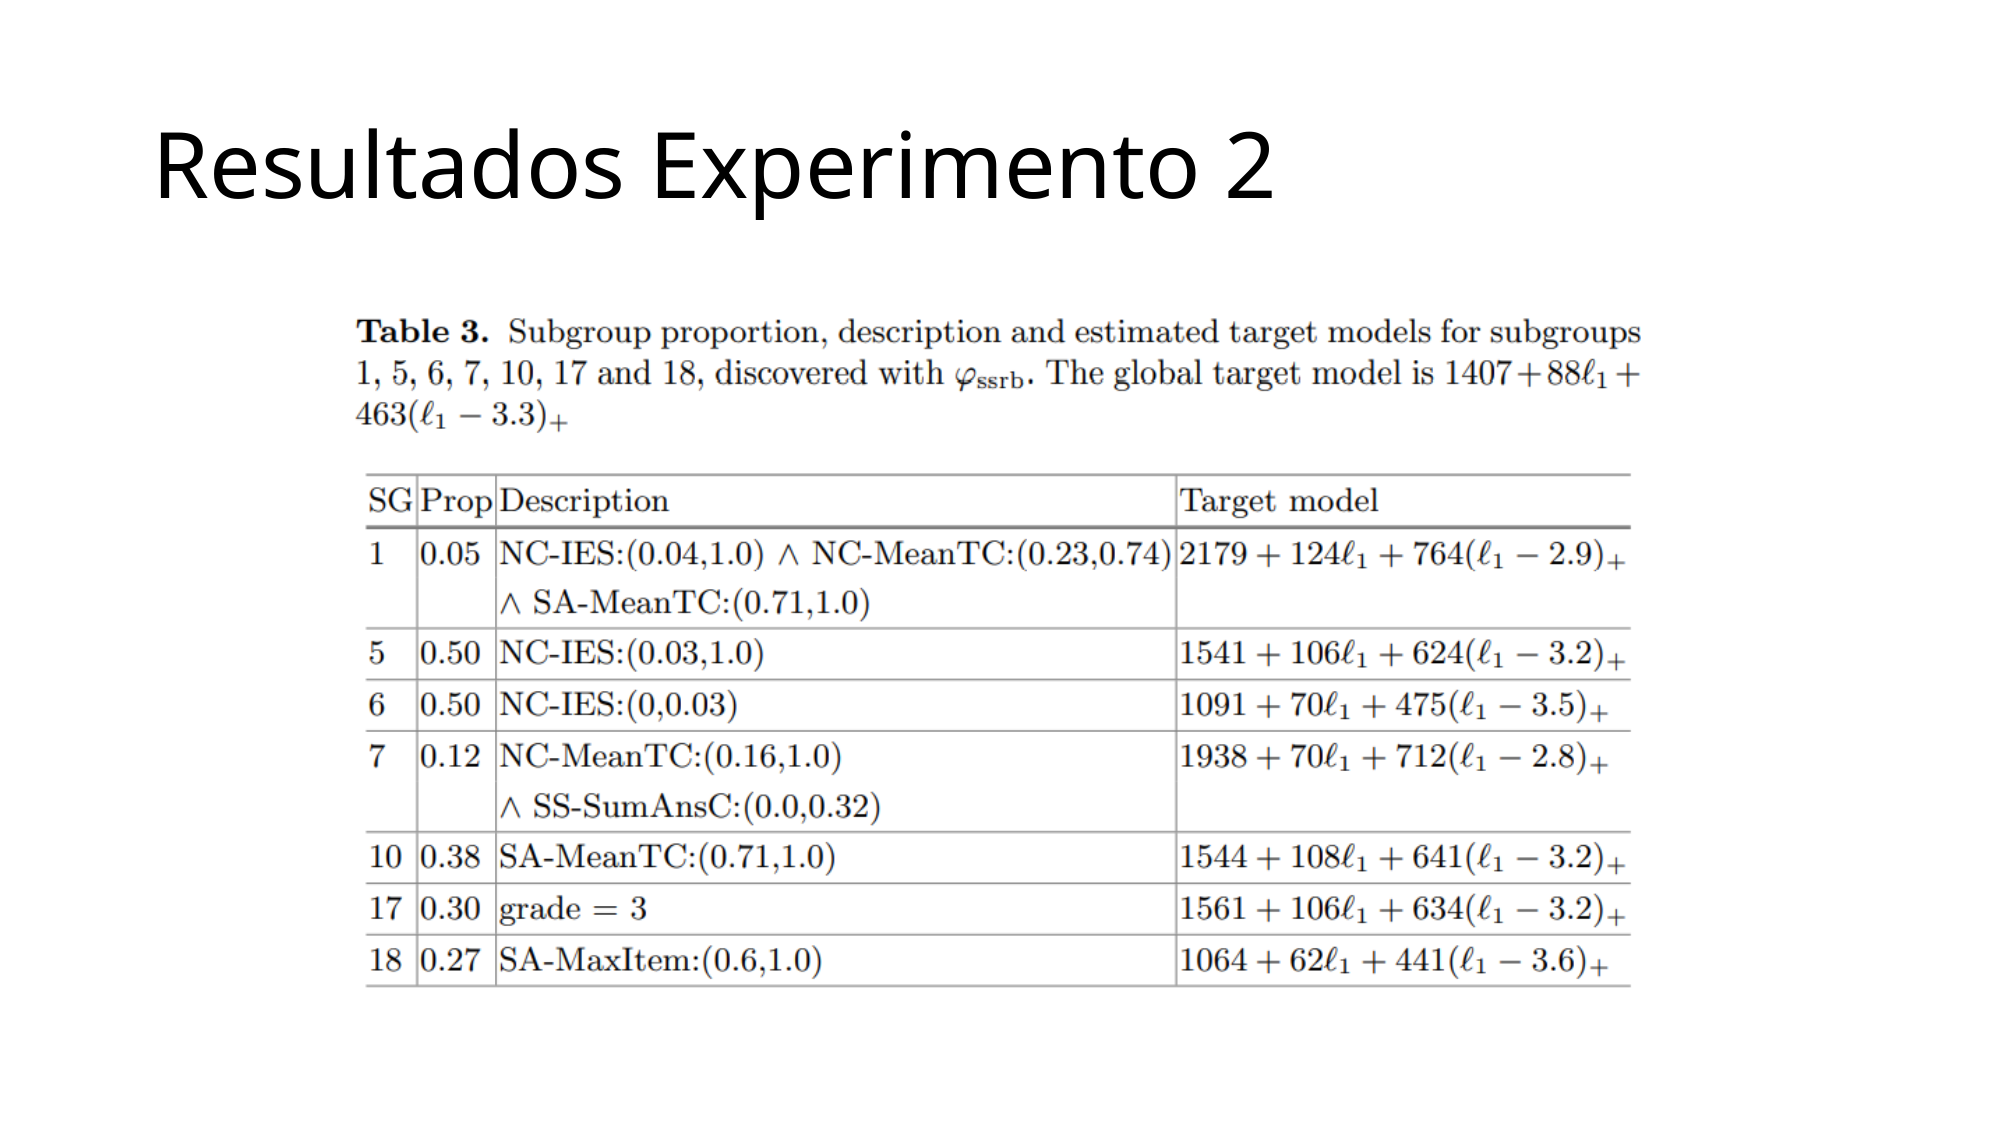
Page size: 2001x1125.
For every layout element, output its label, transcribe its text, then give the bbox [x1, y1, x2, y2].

title Resultados Experimento 2 [137, 59, 1863, 278]
picture [335, 299, 1666, 1014]
